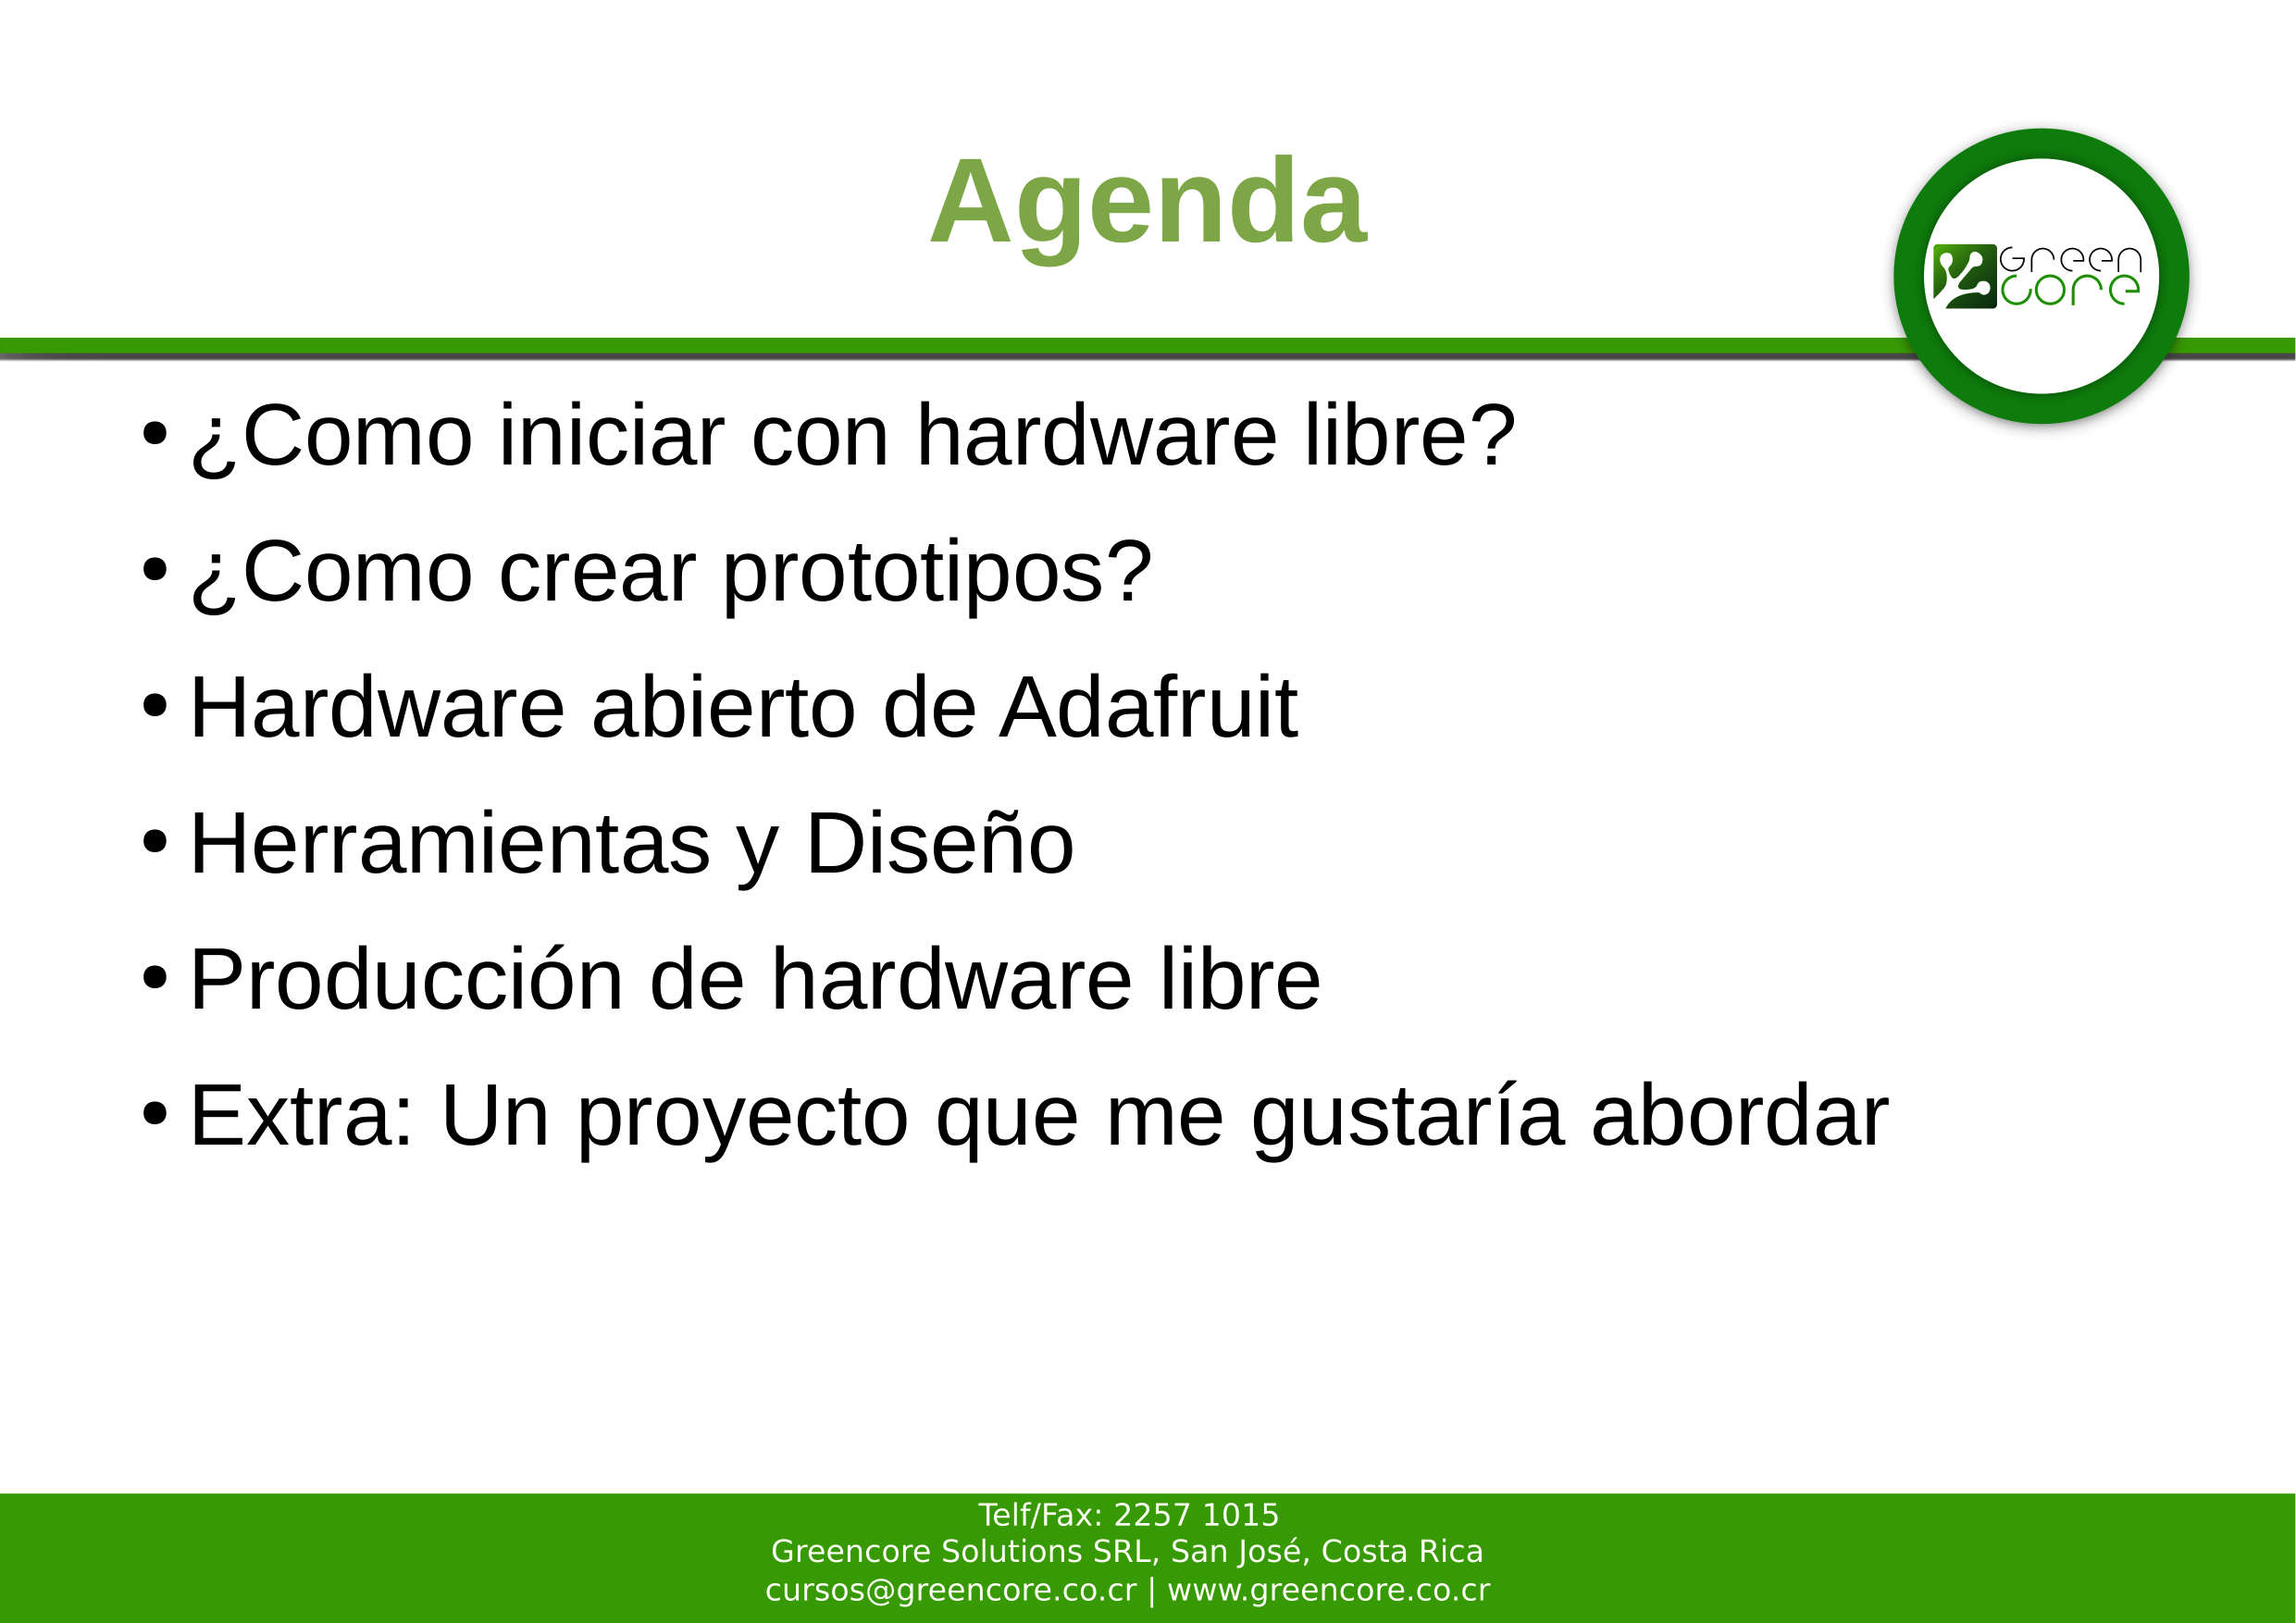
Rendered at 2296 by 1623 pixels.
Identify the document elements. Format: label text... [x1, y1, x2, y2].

list ¿Como iniciar con hardware libre? ¿Como crear prototipos? Hardware abierto de Adafruit Herramientas y Diseño Producción de hardware libre Extra: Un proyecto que me gustaría abordar [122, 386, 2190, 1623]
picture [0, 0, 2296, 1623]
title Agenda [115, 64, 2181, 336]
